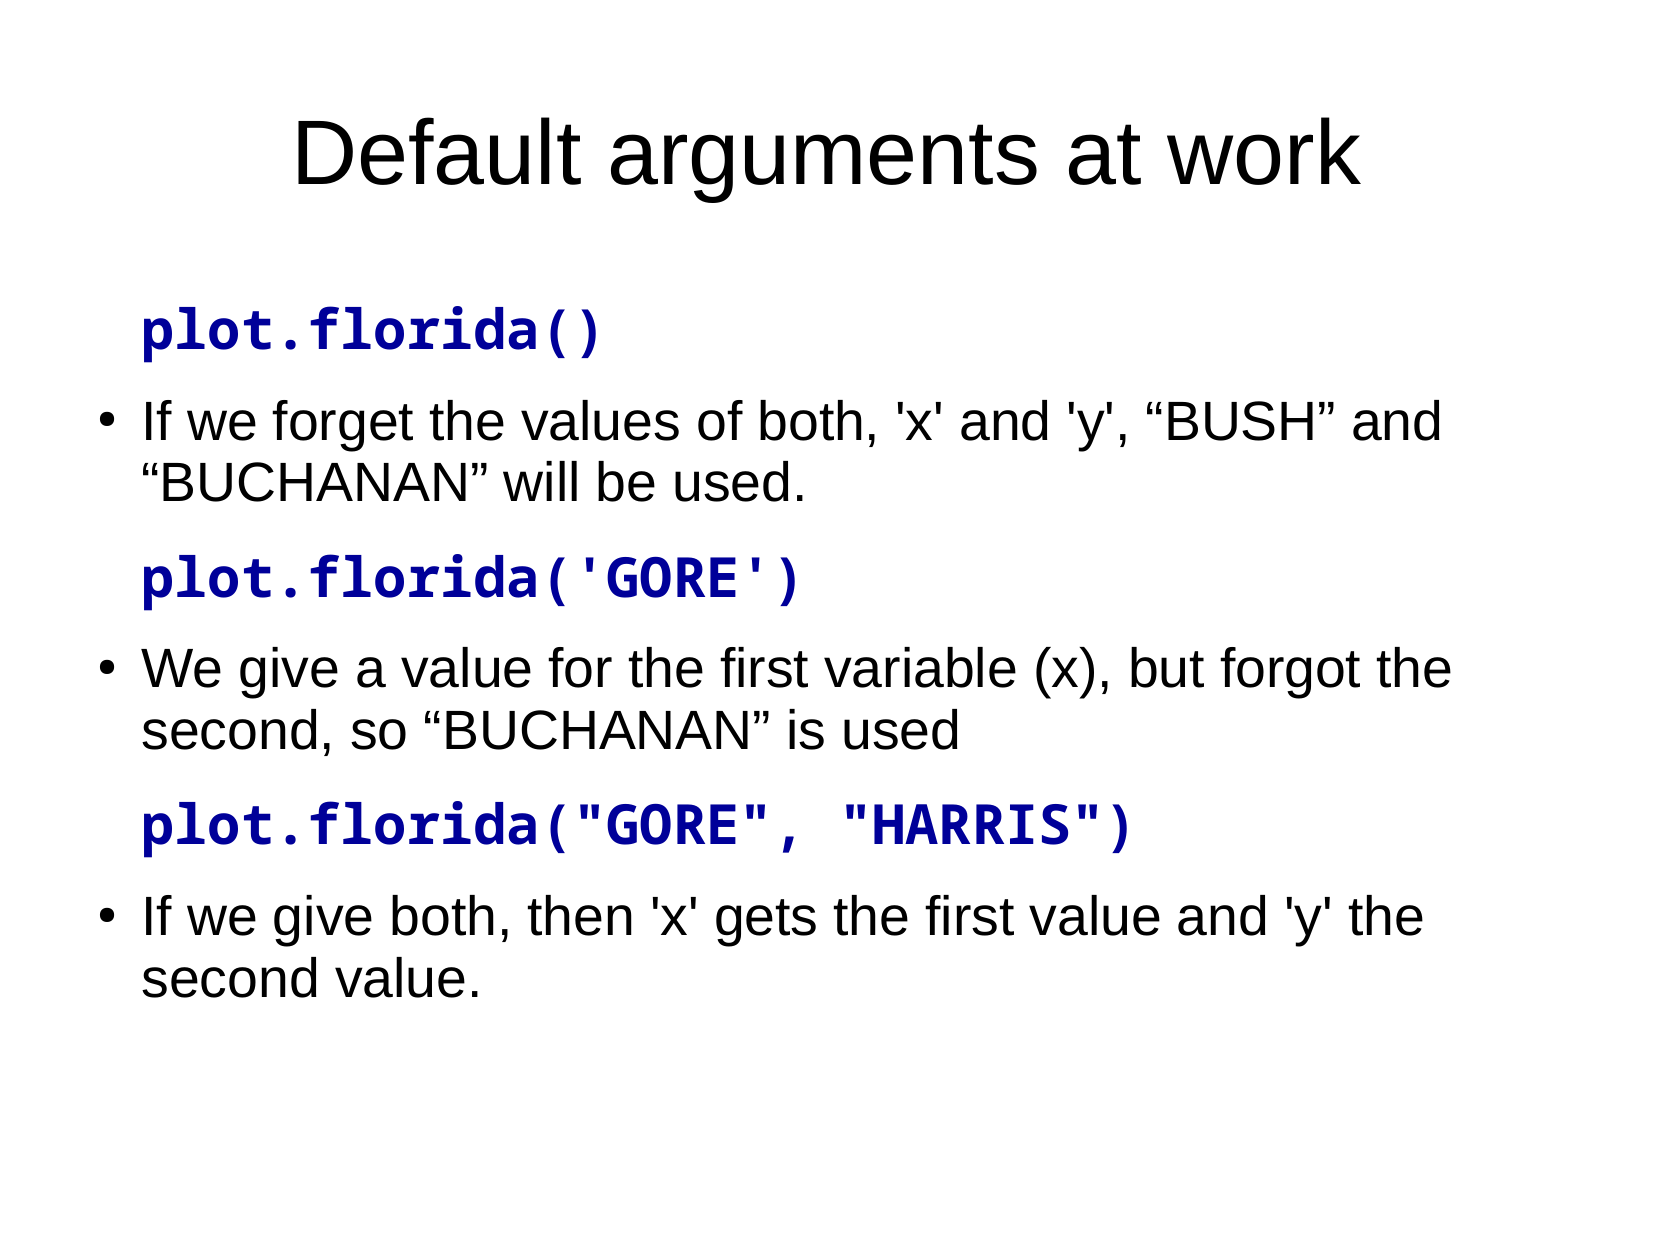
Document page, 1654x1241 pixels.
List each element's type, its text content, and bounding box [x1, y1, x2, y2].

title Default arguments at work [82, 49, 1571, 257]
list plot.florida() If we forget the values of both, 'x' and 'y', “BUSH” and “BUCHANAN” will be used. plot.florida('GORE') We give a value for the first variable (x), but forgot the second, so “BUCHANAN” is used plot.florida("GORE", "HARRIS") If we give both, then 'x' gets the first value and 'y' the second value. [82, 290, 1571, 1010]
